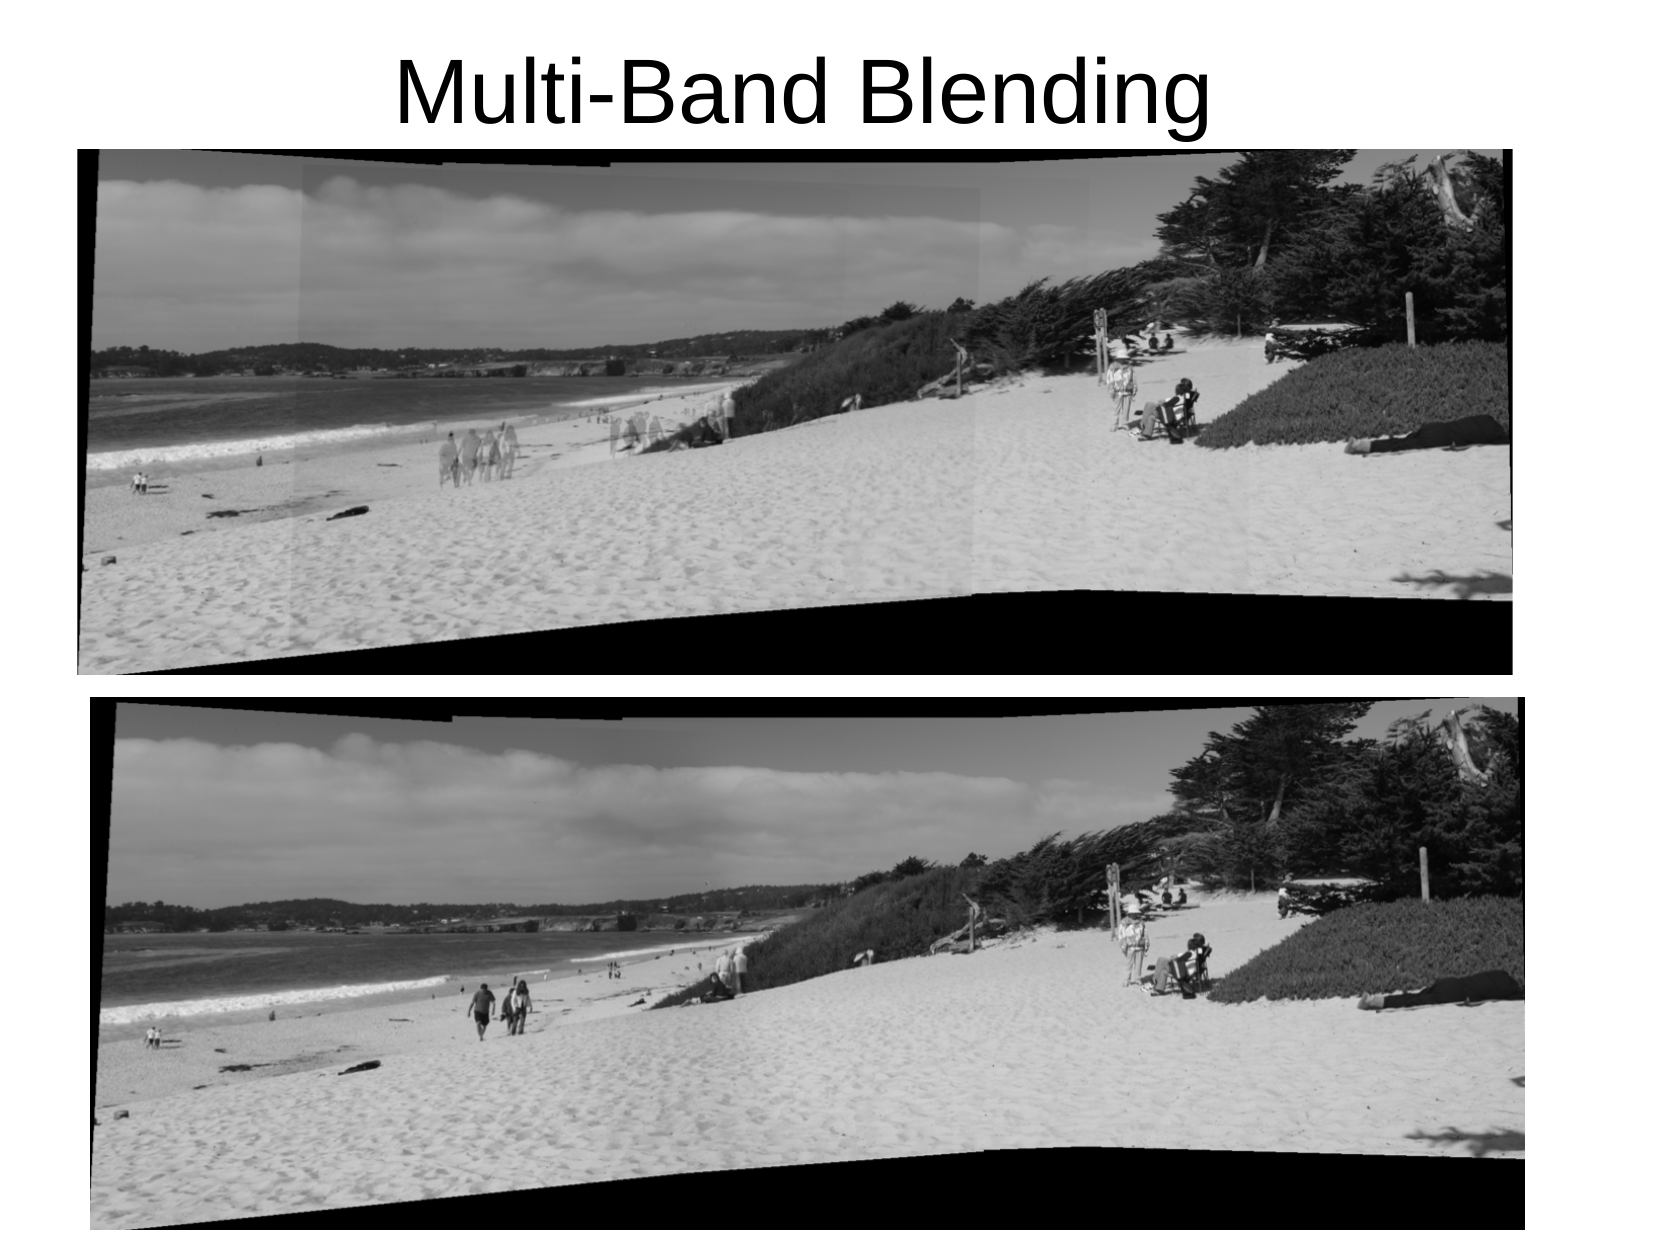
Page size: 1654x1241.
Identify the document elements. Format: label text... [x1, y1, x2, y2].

picture [90, 697, 1525, 1231]
title Multi-Band Blending [60, 0, 1549, 196]
picture [77, 149, 1516, 676]
